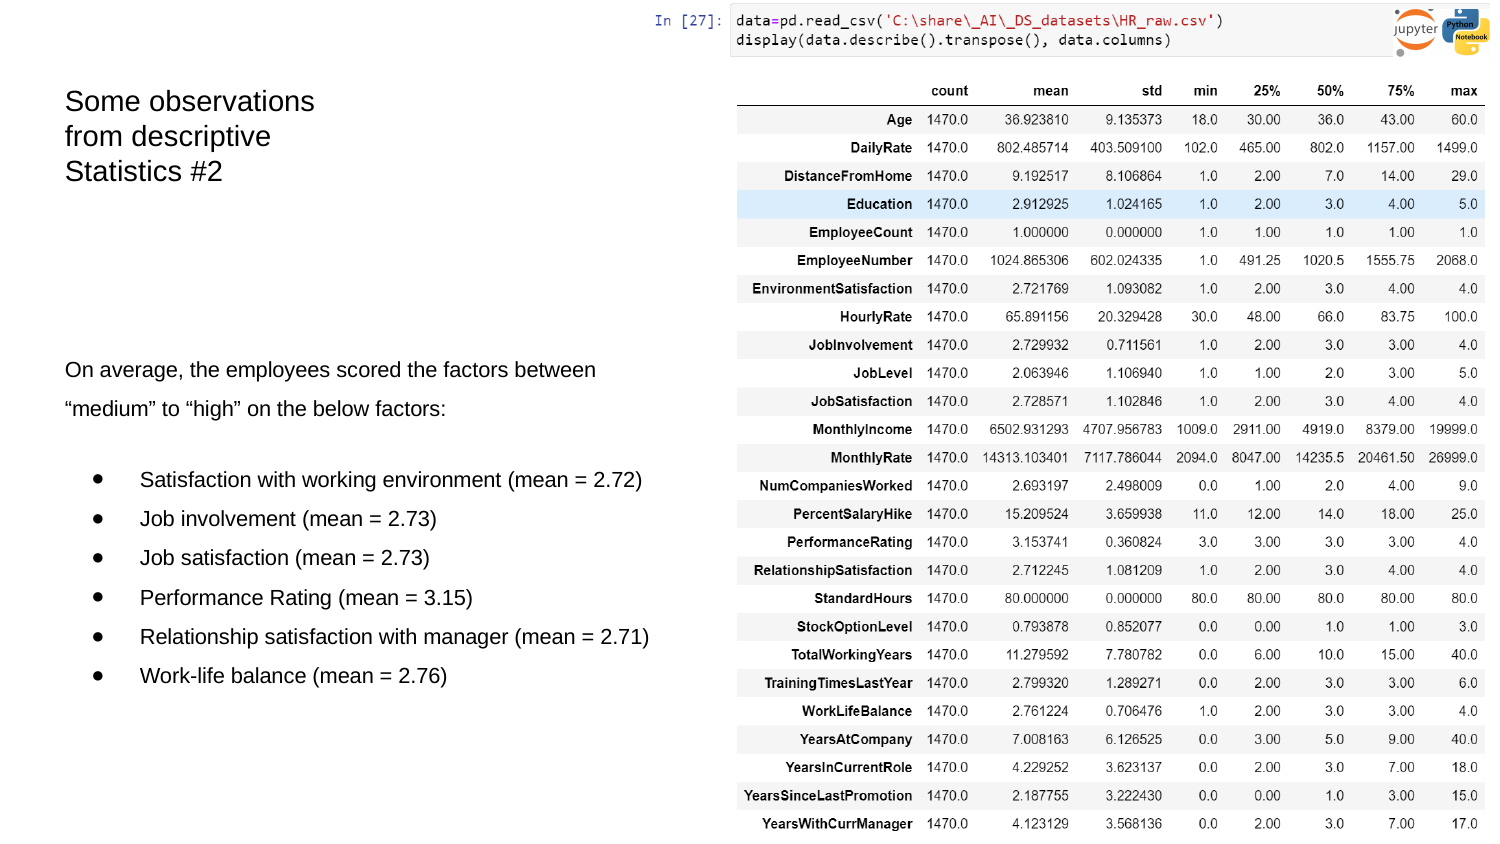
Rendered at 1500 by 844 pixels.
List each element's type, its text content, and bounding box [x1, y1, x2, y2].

title Some observations from descriptive Statistics #2 [49, 67, 1448, 173]
text_box On average, the employees scored the factors between “medium” to “high” on the below factors: Satisfaction with working environment (mean = 2.72) Job involvement (mean = 2.73) Job satisfaction (mean = 2.73) Performance Rating (mean = 3.15) Relationship satisfaction with manager (mean = 2.71) Work-life balance (mean = 2.76) [49, 327, 689, 704]
picture [652, 0, 1490, 844]
